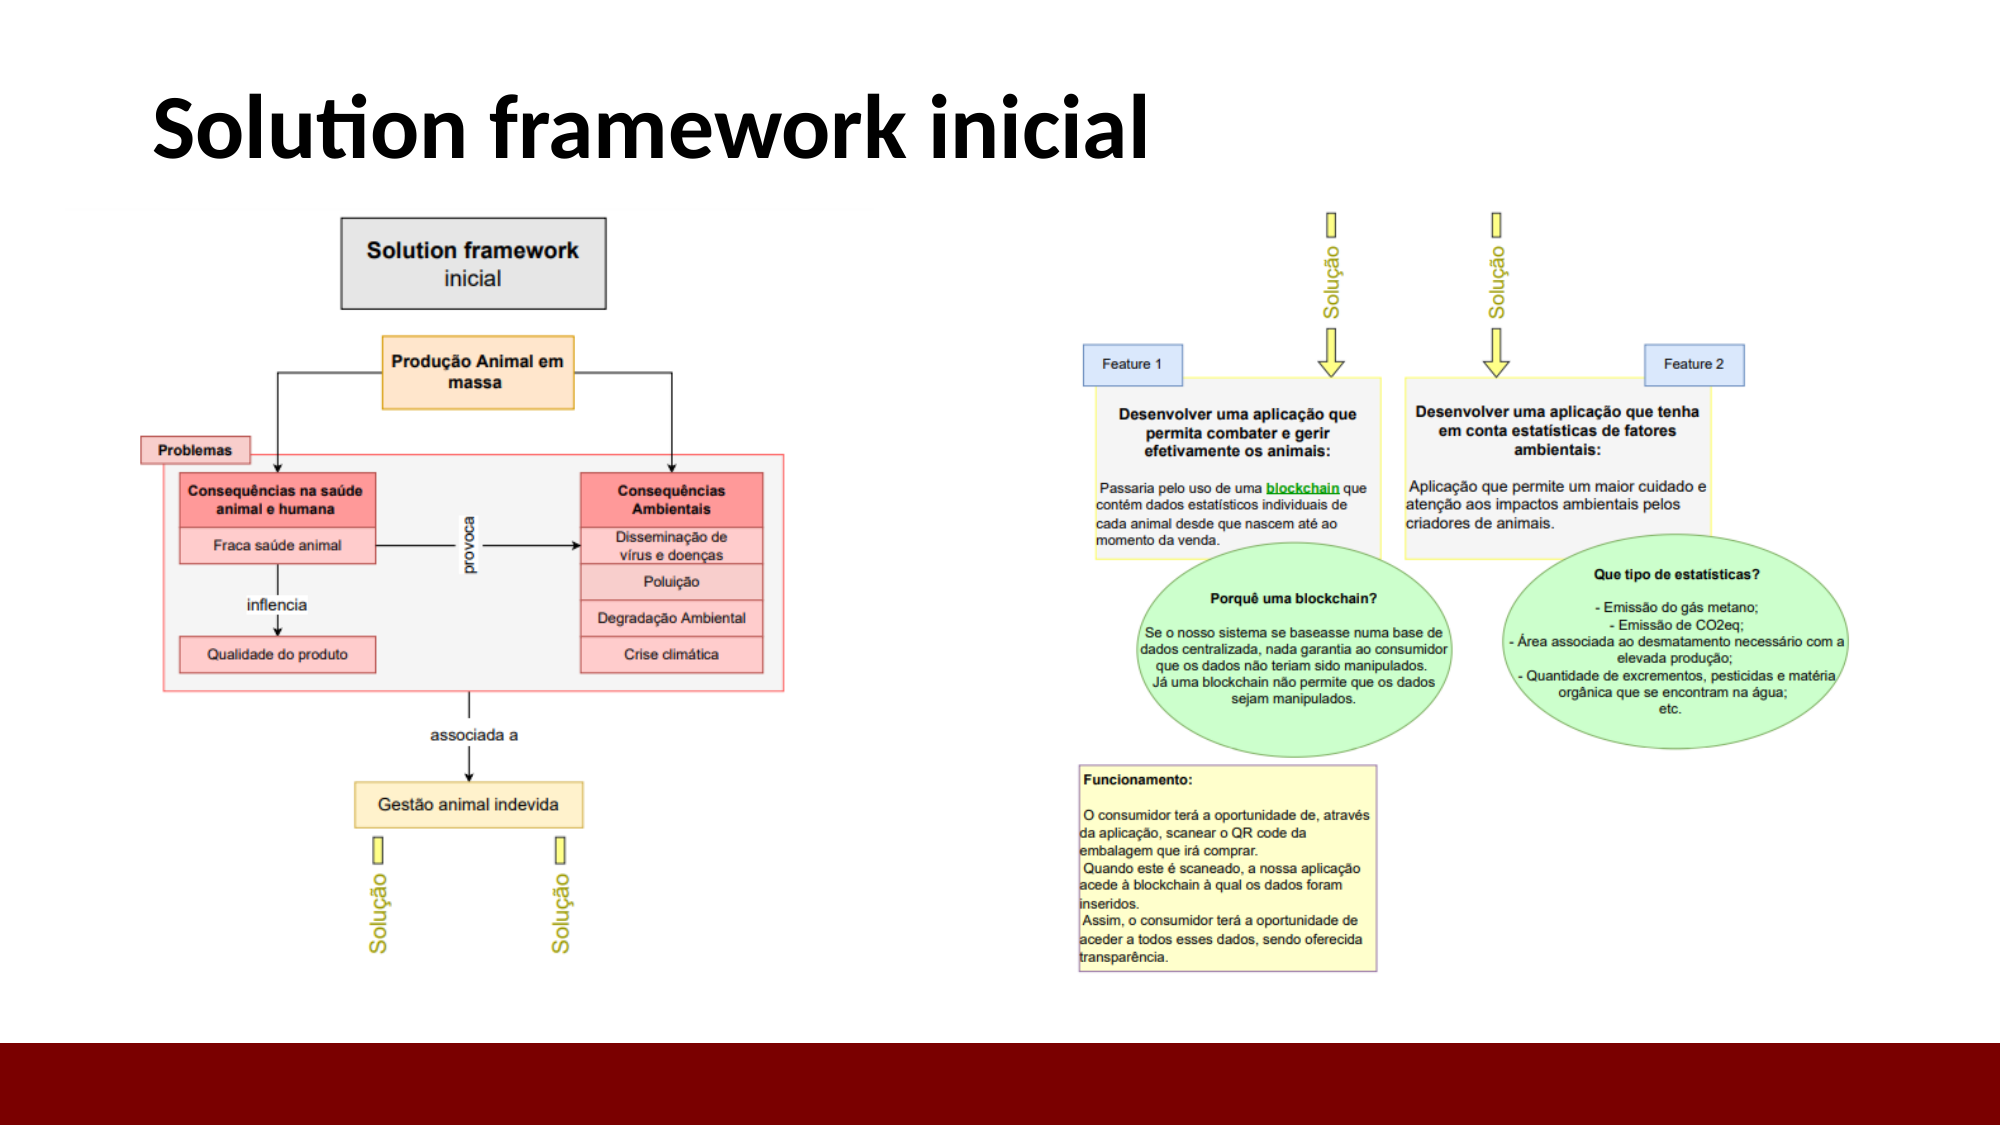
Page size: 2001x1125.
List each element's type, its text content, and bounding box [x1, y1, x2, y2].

title Solution framework inicial [137, 20, 1863, 238]
picture [65, 208, 874, 963]
text_box [0, 1043, 2000, 1125]
picture [1040, 208, 1863, 981]
